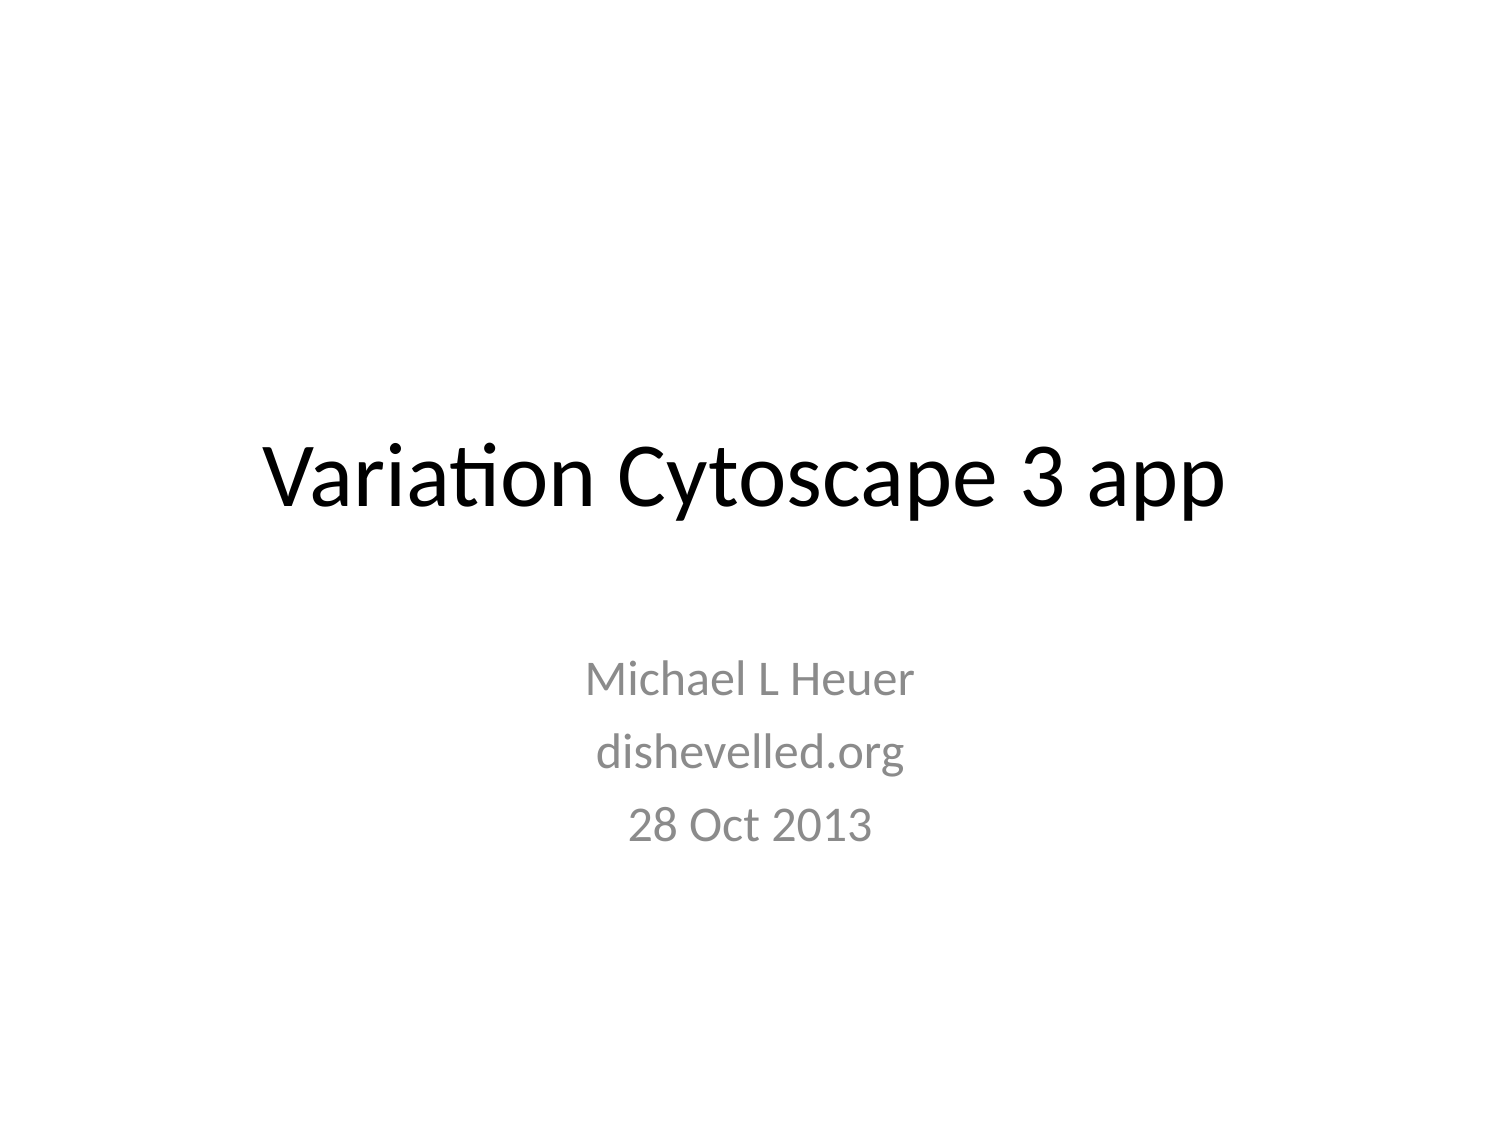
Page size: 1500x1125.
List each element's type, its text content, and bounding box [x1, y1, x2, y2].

title Variation Cytoscape 3 app [112, 349, 1388, 591]
subtitle Michael L Heuer dishevelled.org 28 Oct 2013 [225, 637, 1275, 886]
